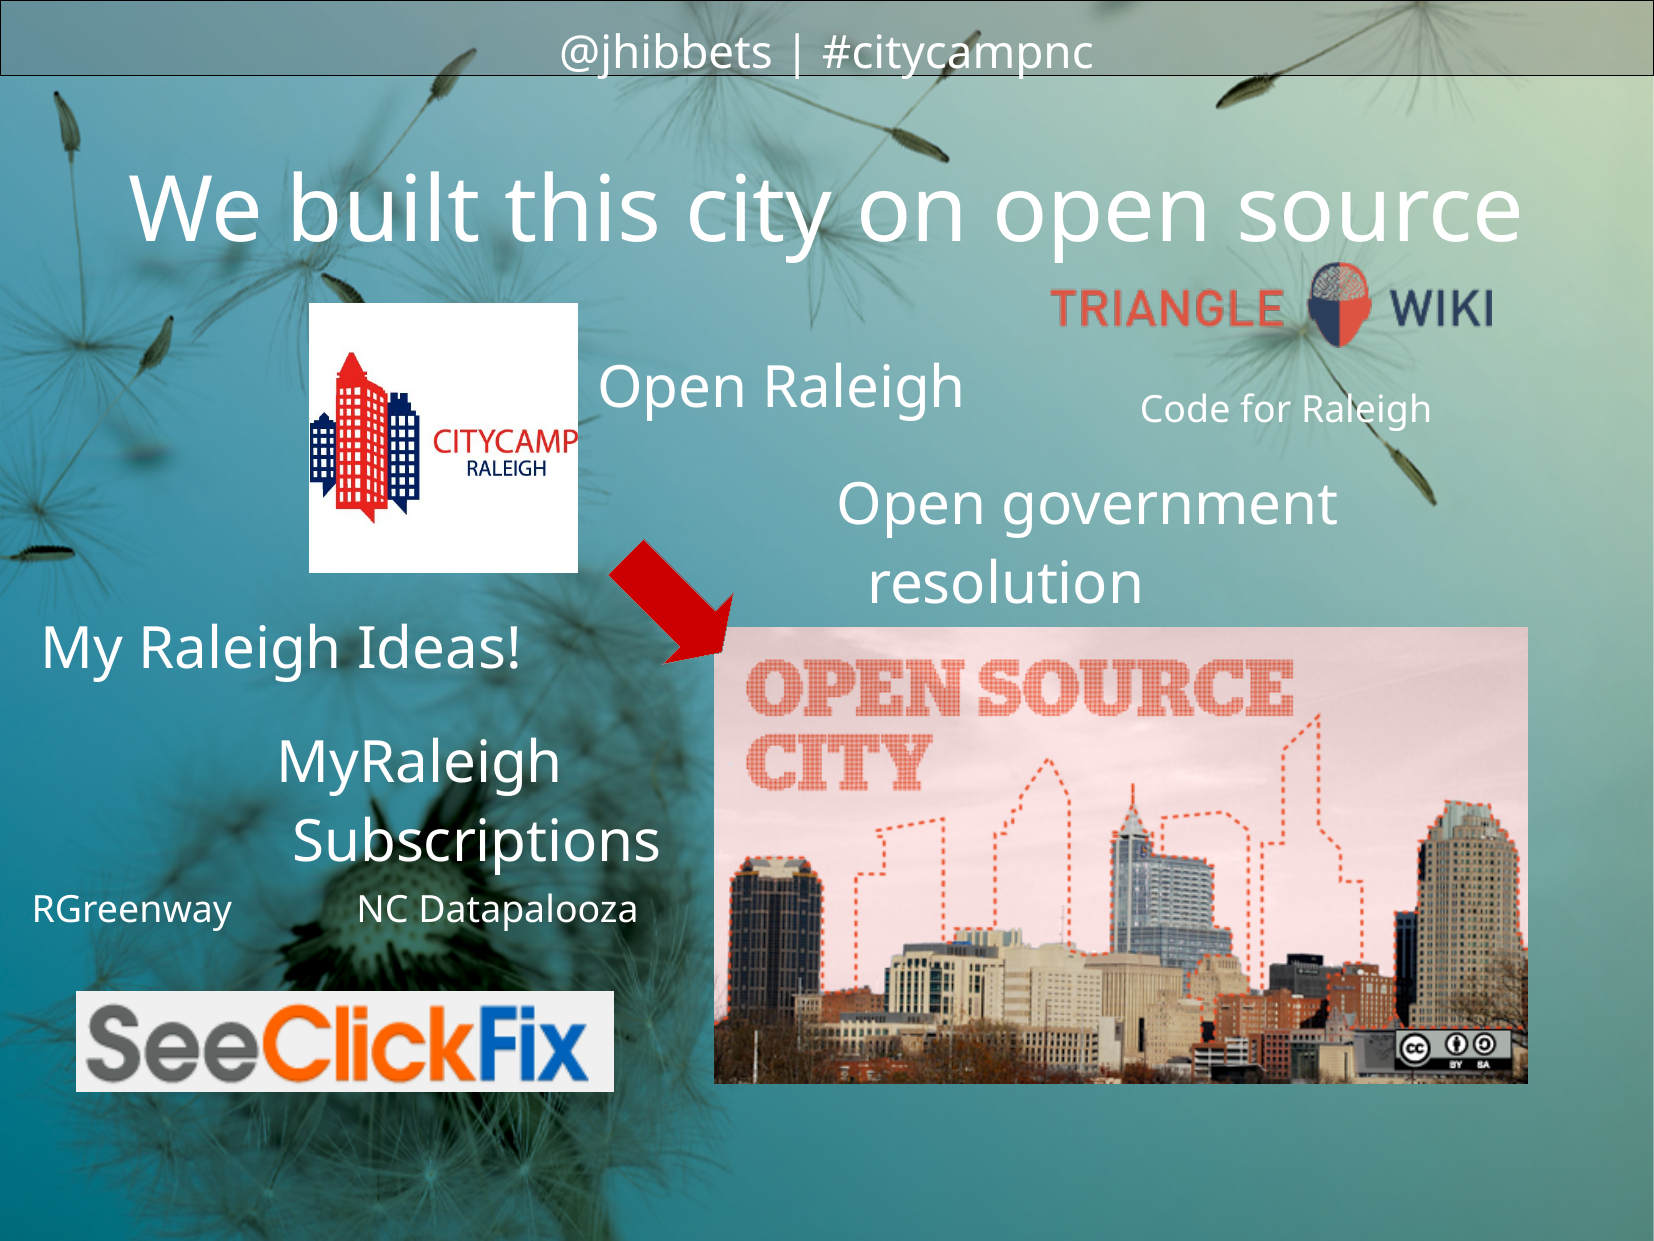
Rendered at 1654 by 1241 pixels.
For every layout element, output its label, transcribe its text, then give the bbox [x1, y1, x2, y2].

text_box MyRaleigh Subscriptions [262, 712, 689, 858]
text_box Code for Raleigh [1125, 375, 1453, 432]
text_box RGreenway [16, 875, 251, 932]
text_box Open Raleigh [582, 337, 984, 418]
text_box NC Datapalooza [341, 875, 655, 932]
text_box Open government resolution [821, 455, 1356, 601]
title We built this city on open source [82, 102, 1571, 310]
text_box My Raleigh Ideas! [26, 599, 538, 680]
text_box [608, 538, 734, 665]
picture [0, 76, 1654, 1241]
